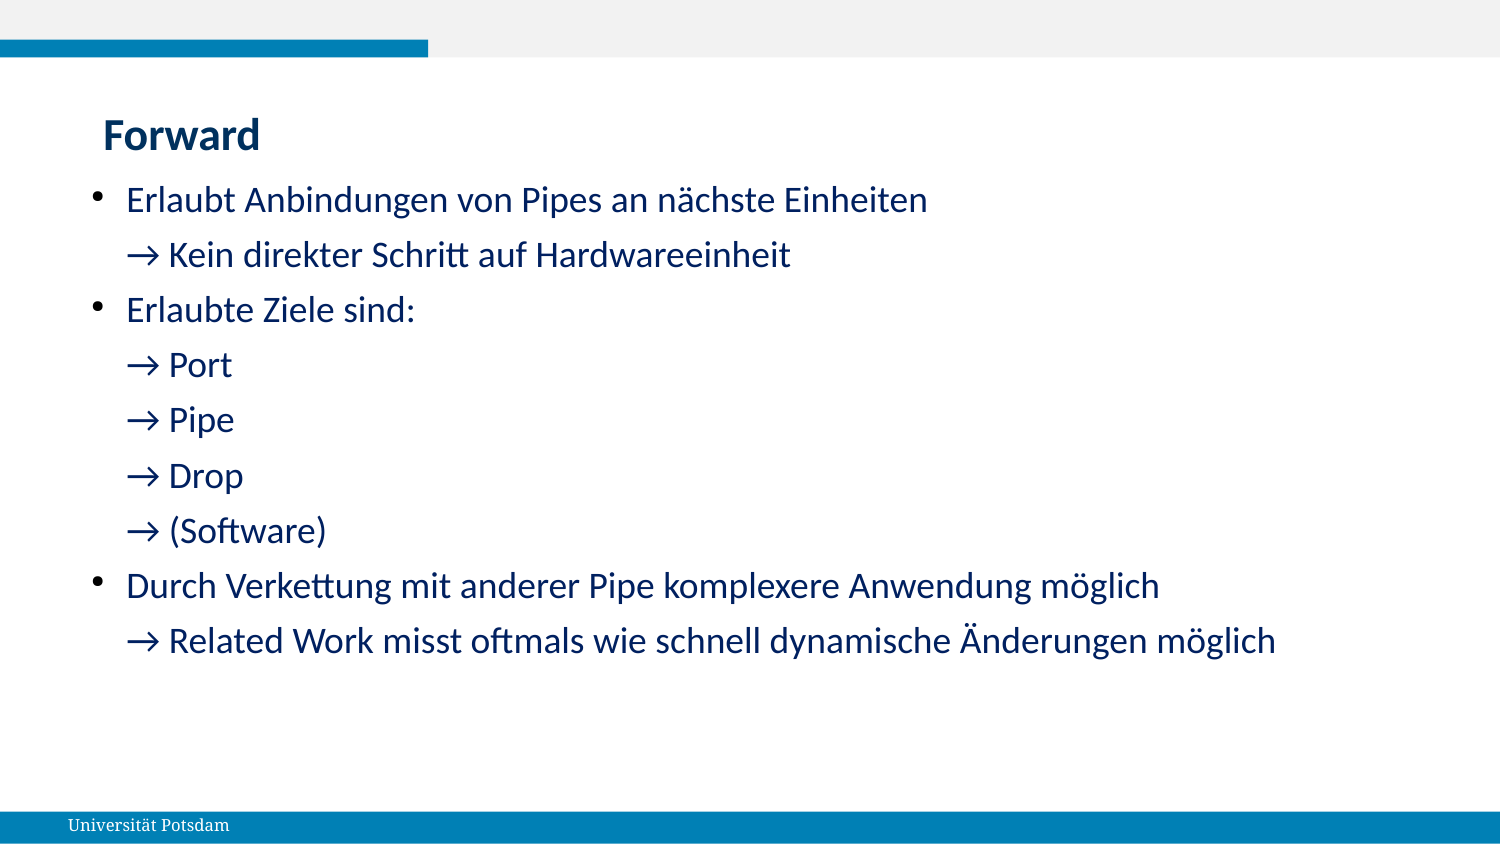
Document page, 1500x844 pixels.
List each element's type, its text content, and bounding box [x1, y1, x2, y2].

text_box Erlaubt Anbindungen von Pipes an nächste Einheiten → Kein direkter Schritt auf Hardwareeinheit Erlaubte Ziele sind: → Port → Pipe → Drop → (Software) Durch Verkettung mit anderer Pipe komplexere Anwendung möglich → Related Work misst oftmals wie schnell dynamische Änderungen möglich [76, 167, 1418, 798]
title Forward [88, 117, 1418, 148]
